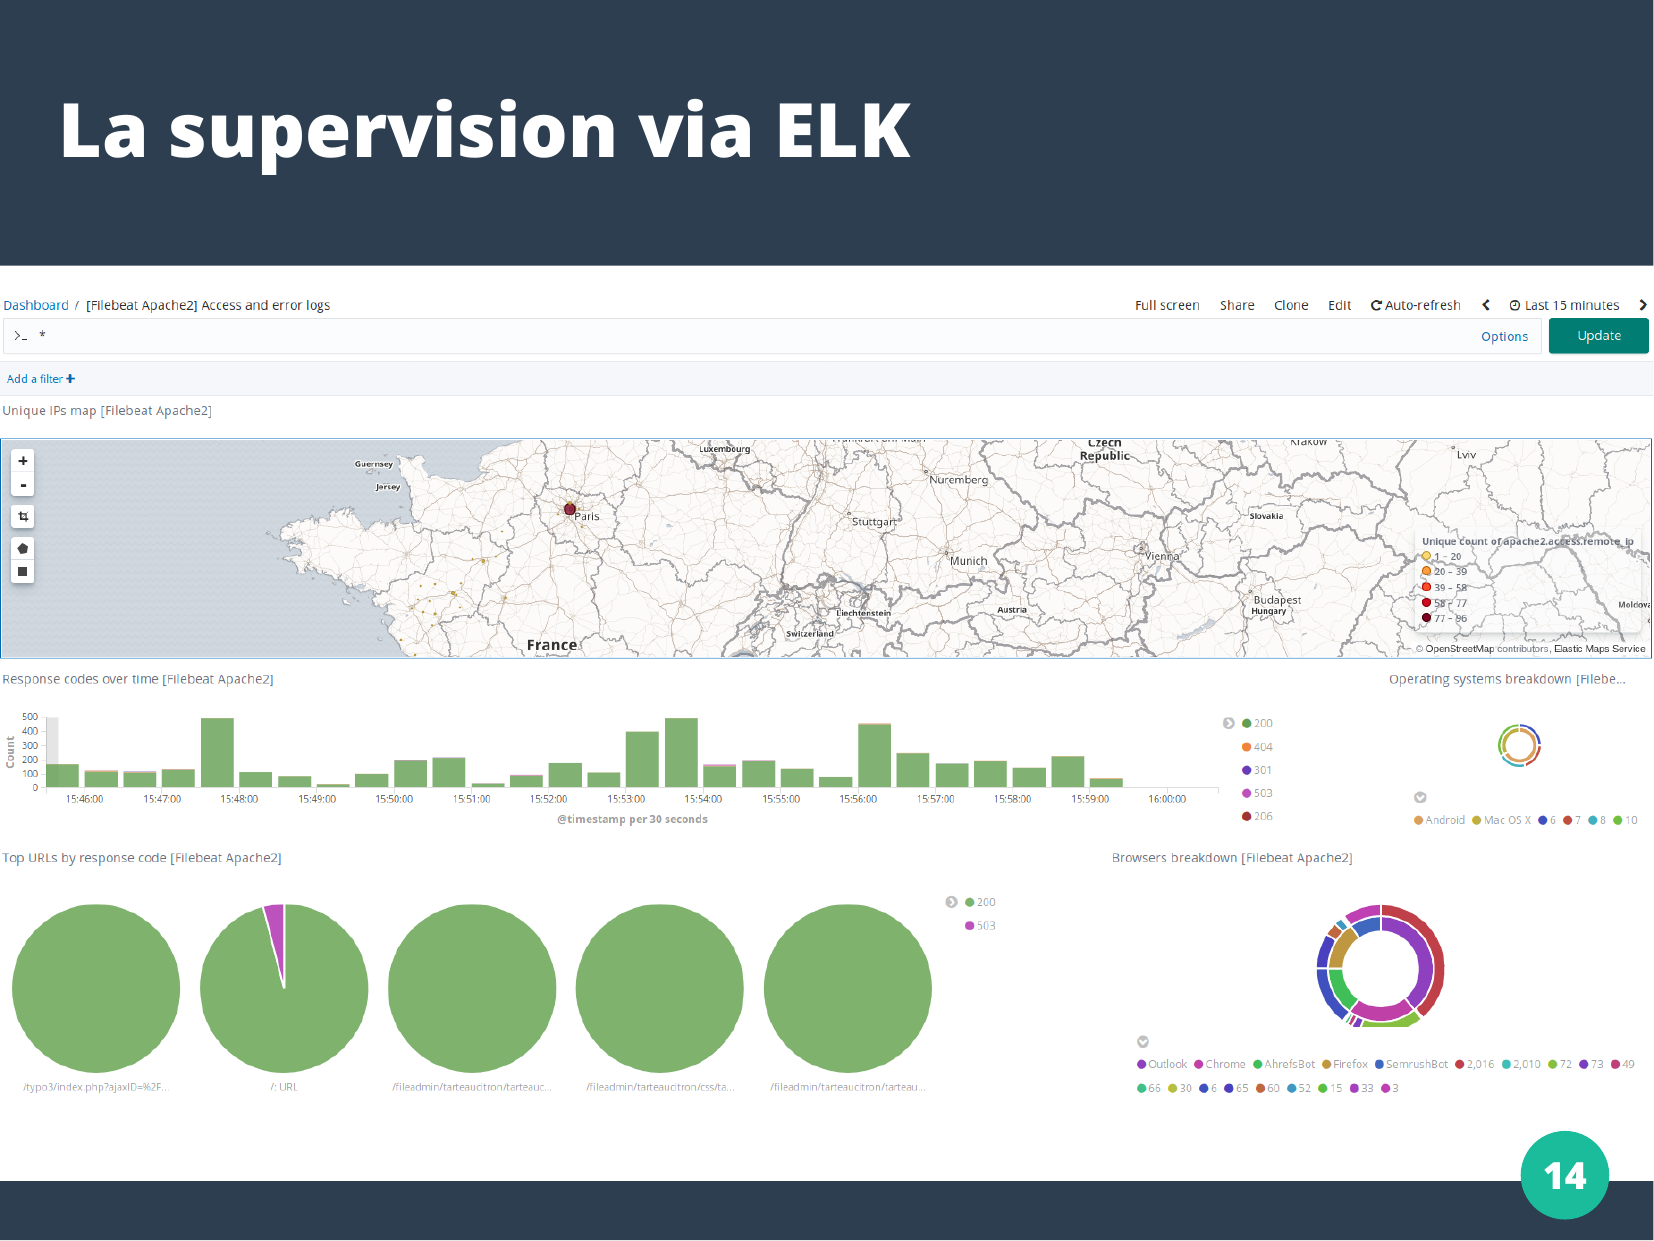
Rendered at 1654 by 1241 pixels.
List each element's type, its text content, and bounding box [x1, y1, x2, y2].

title La supervision via ELK [59, 49, 1595, 207]
picture [0, 294, 1654, 1099]
